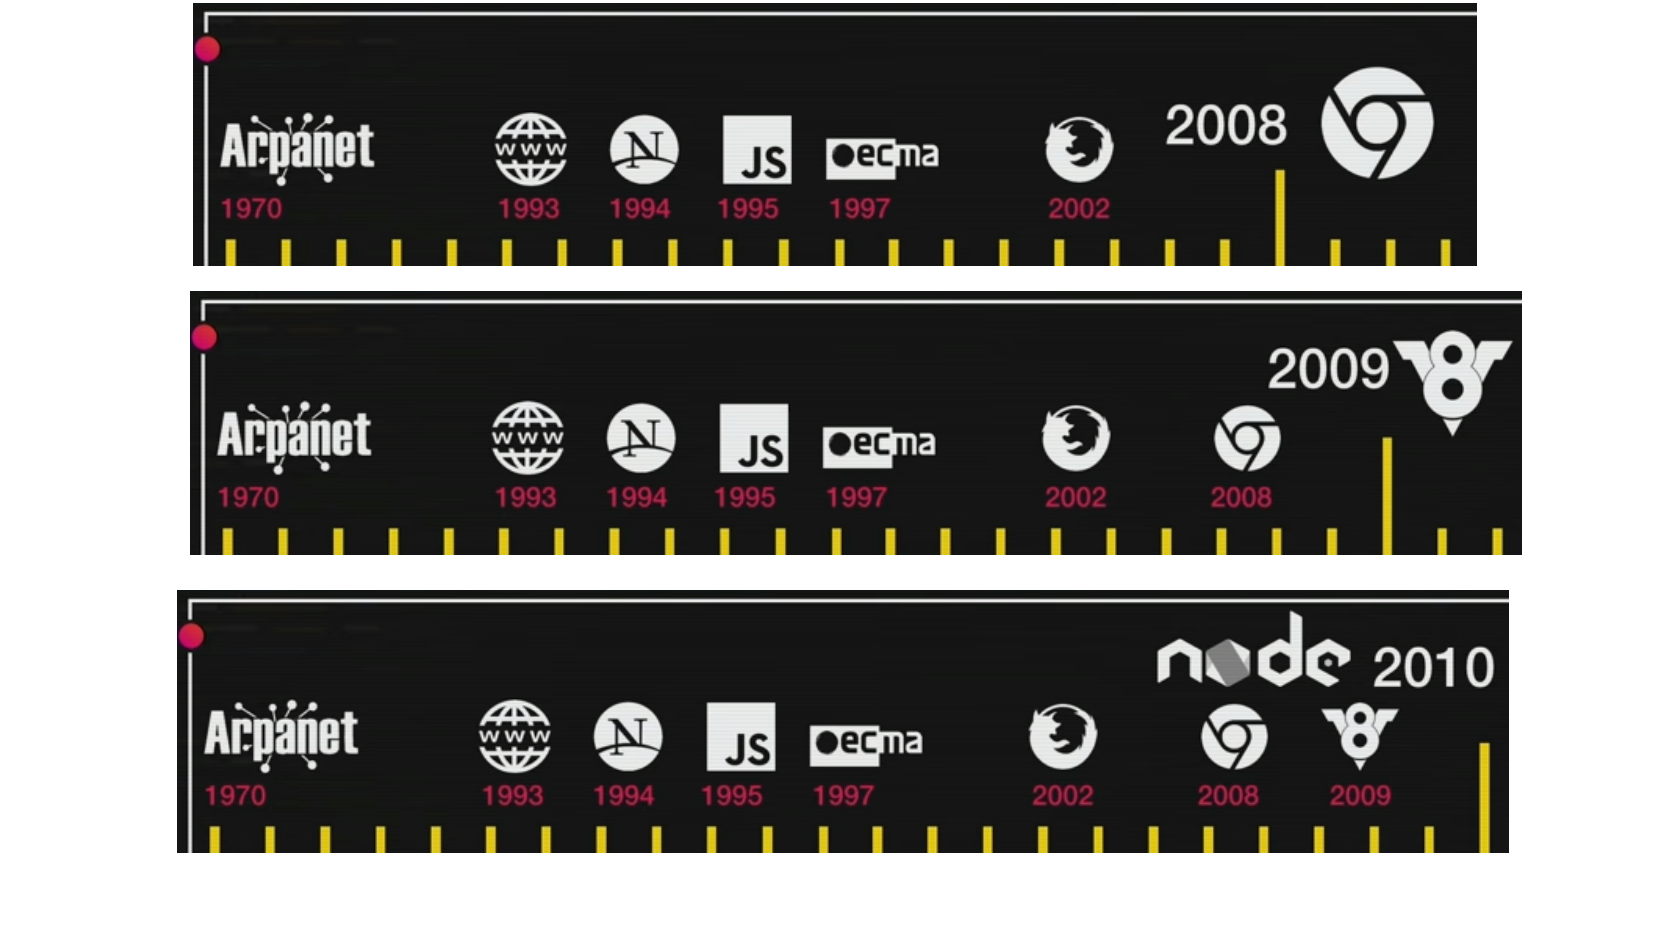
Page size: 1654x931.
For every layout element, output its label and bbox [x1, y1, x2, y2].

picture [177, 590, 1509, 853]
picture [193, 3, 1477, 266]
picture [190, 291, 1522, 555]
